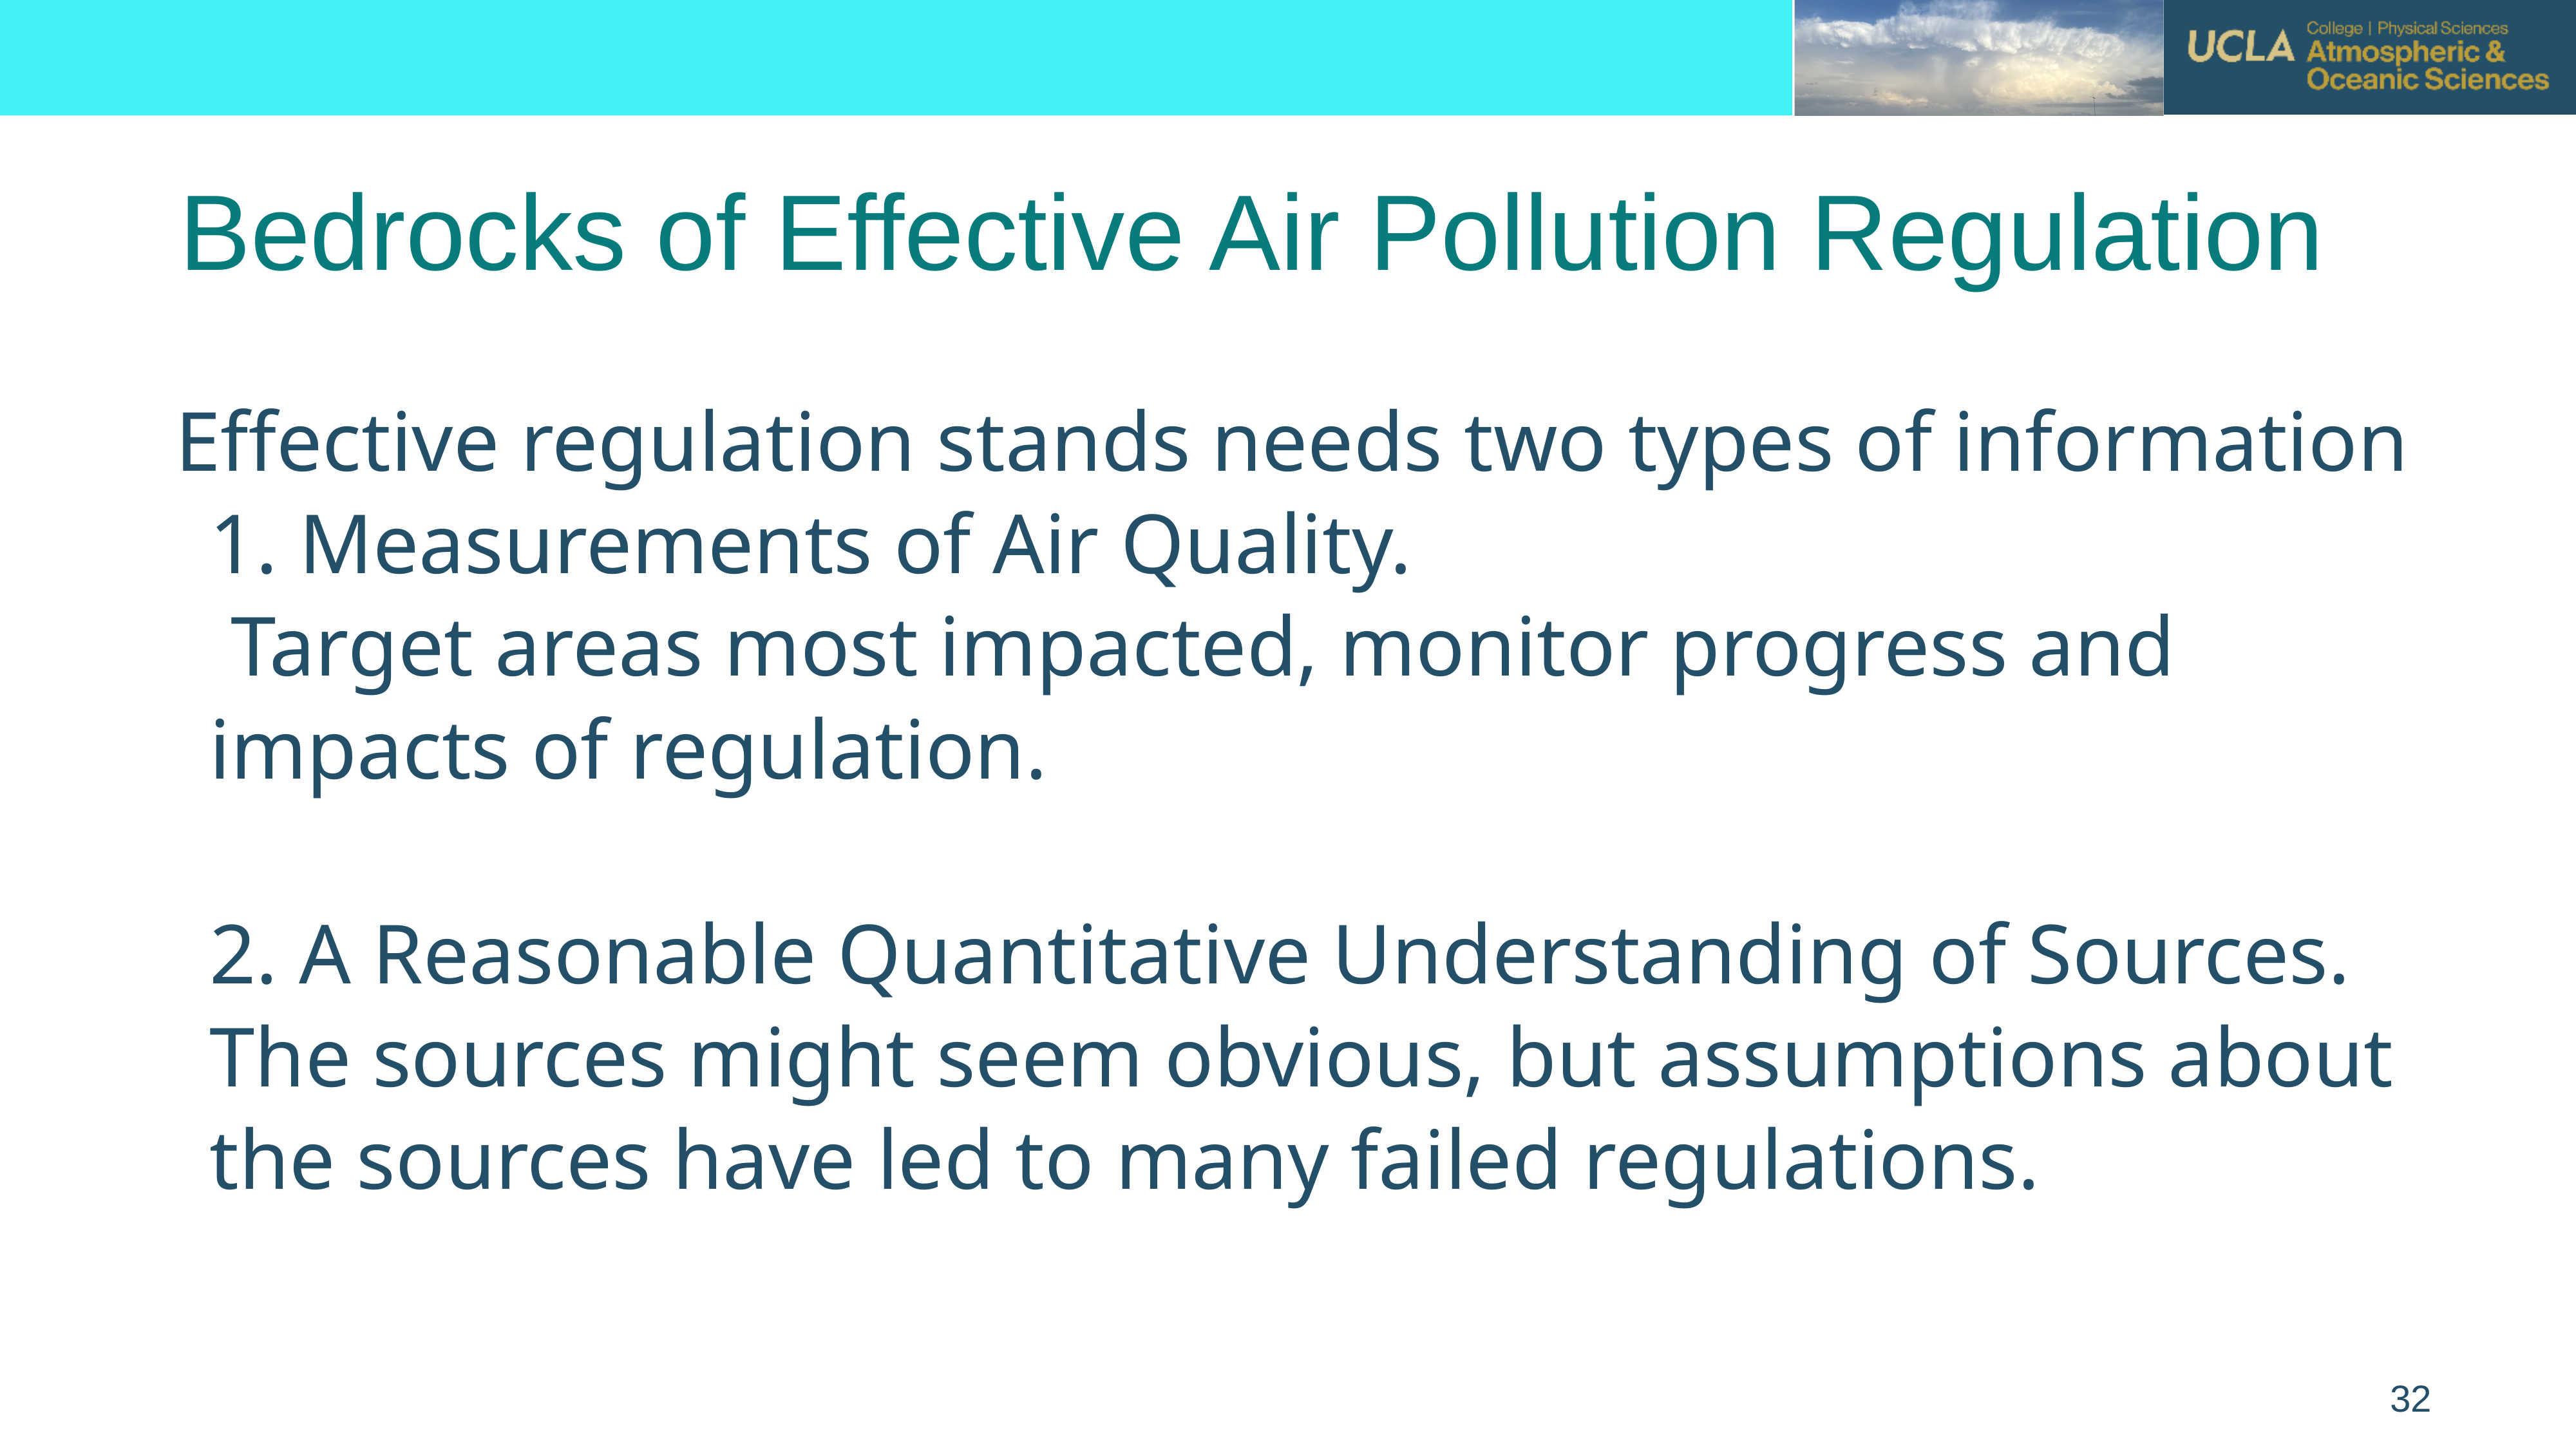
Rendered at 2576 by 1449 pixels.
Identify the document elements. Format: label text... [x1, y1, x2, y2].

text_box Bedrocks of Effective Air Pollution Regulation [22, 158, 2483, 297]
list Effective regulation stands needs two types of information 1. Measurements of Air Quality. Target areas most impacted, monitor progress and impacts of regulation. 2. A Reasonable Quantitative Understanding of Sources. The sources might seem obvious, but assumptions about the sources have led to many failed regulations. [166, 379, 2461, 1368]
picture [1794, 0, 2576, 116]
slide_number <number> [2380, 1369, 2540, 1447]
